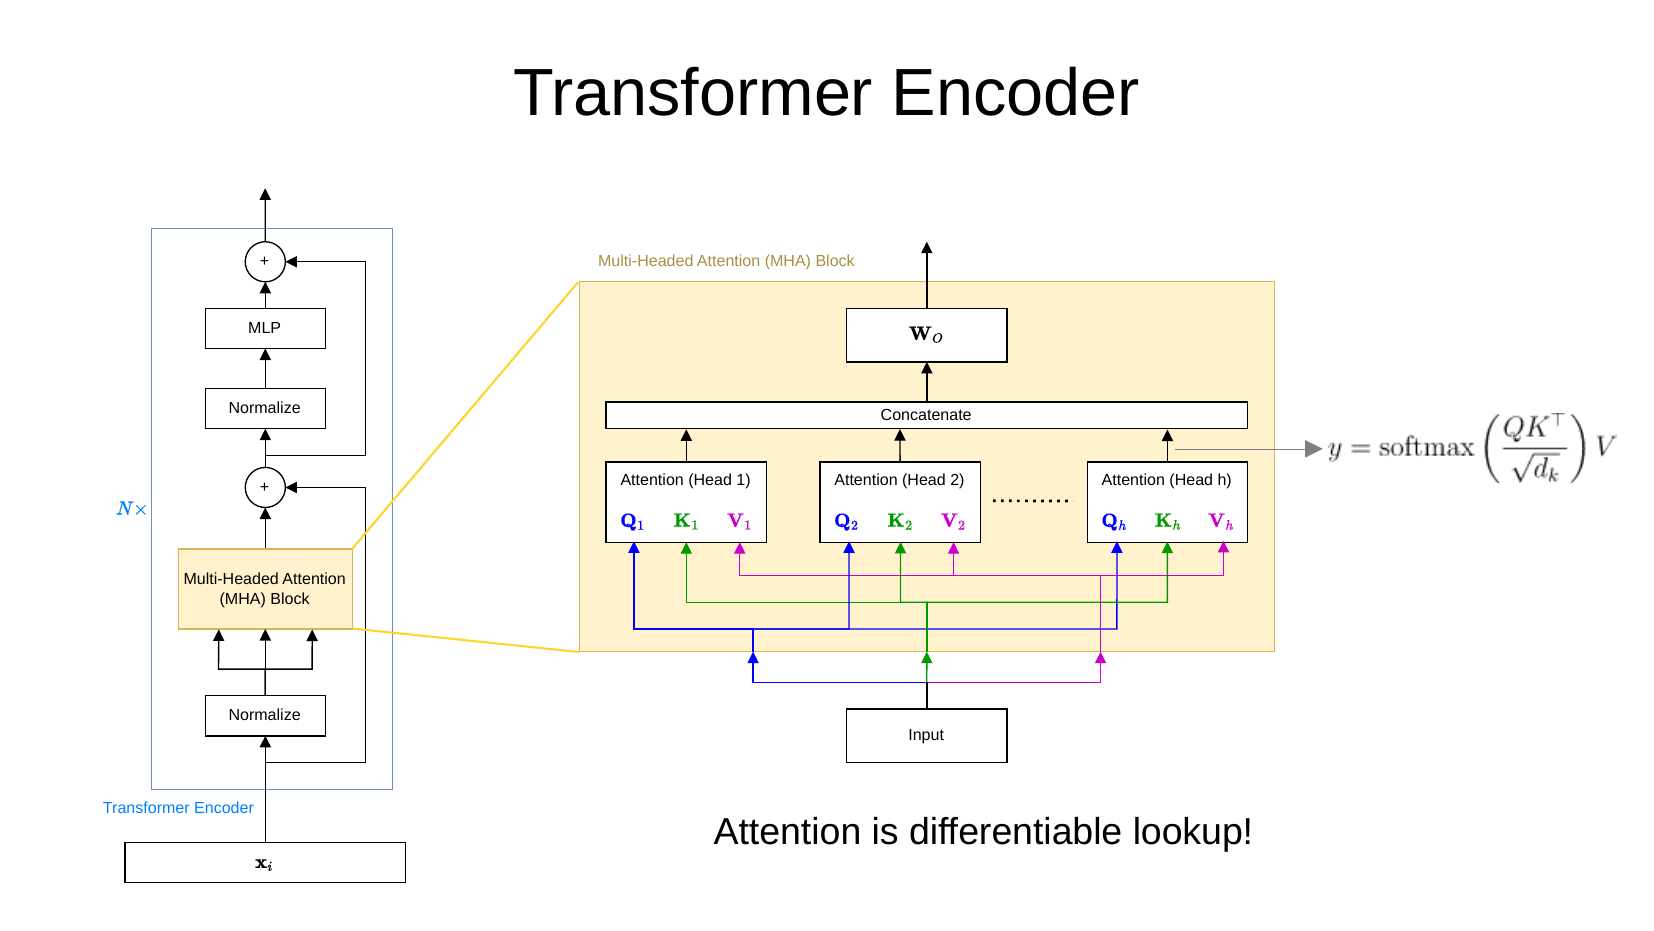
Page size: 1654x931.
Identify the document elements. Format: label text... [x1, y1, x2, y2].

picture [1328, 413, 1617, 483]
text_box Attention is differentiable lookup! [698, 803, 1270, 860]
picture [70, 177, 1286, 887]
title Transformer Encoder [82, 37, 1571, 148]
chart [737, 465, 947, 493]
